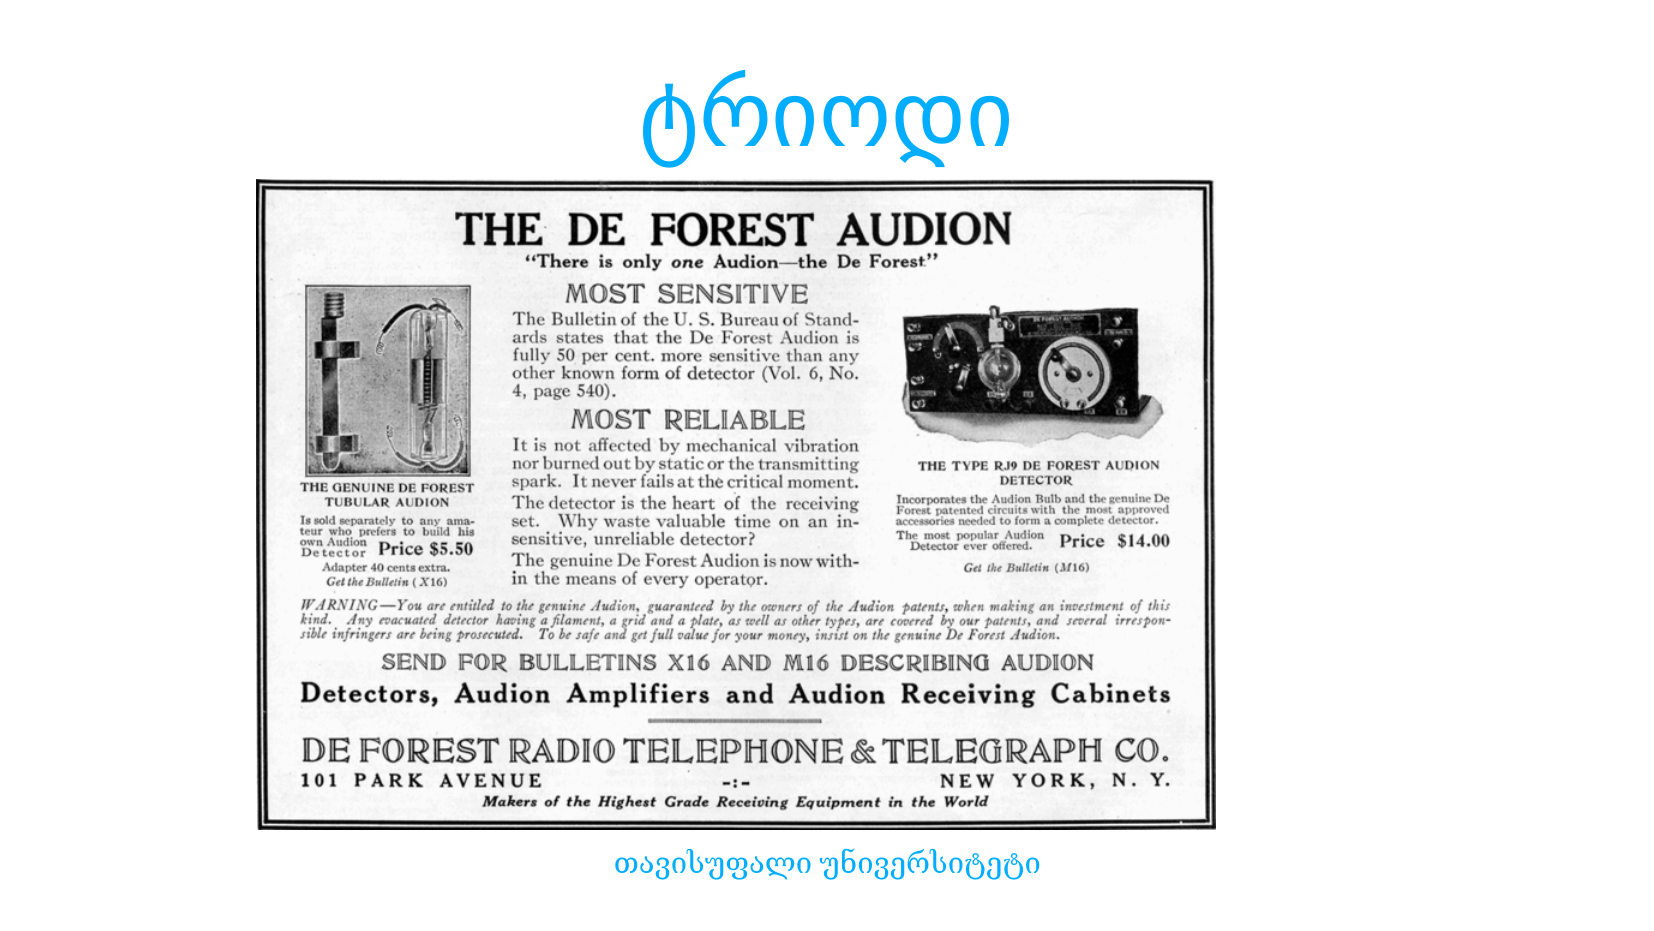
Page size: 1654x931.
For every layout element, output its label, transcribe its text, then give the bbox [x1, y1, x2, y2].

picture [0, 0, 1654, 931]
title ტრიოდი [82, 37, 1571, 193]
